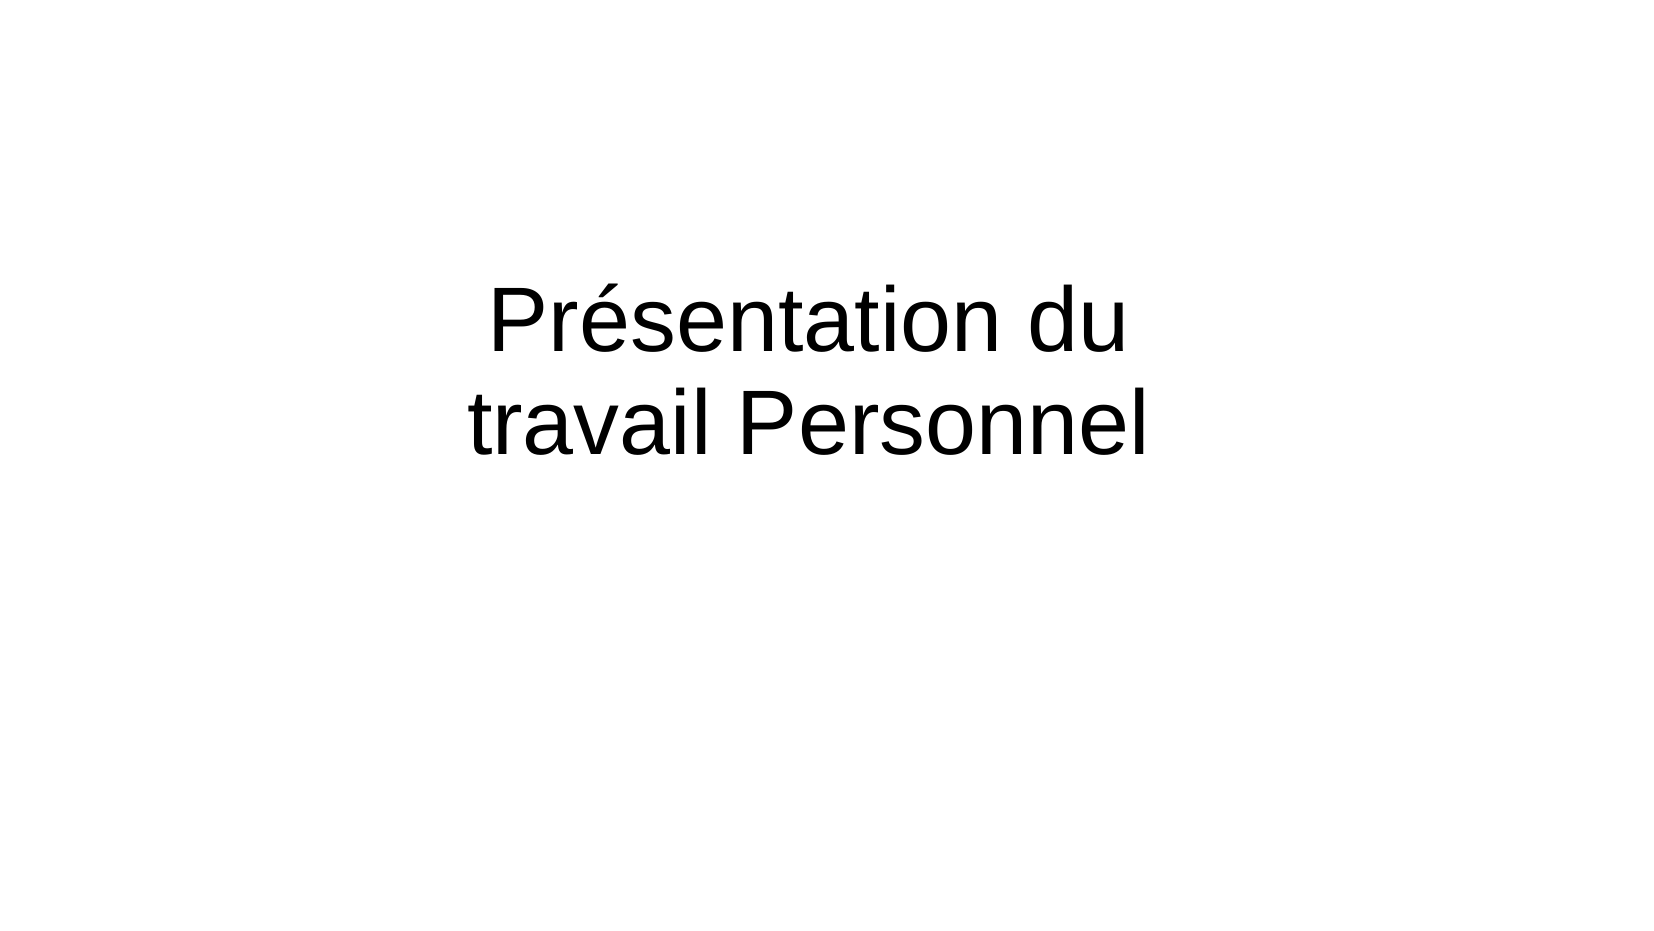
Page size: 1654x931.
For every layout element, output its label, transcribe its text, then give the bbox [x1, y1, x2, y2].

title Présentation du travail Personnel [448, 268, 1170, 474]
